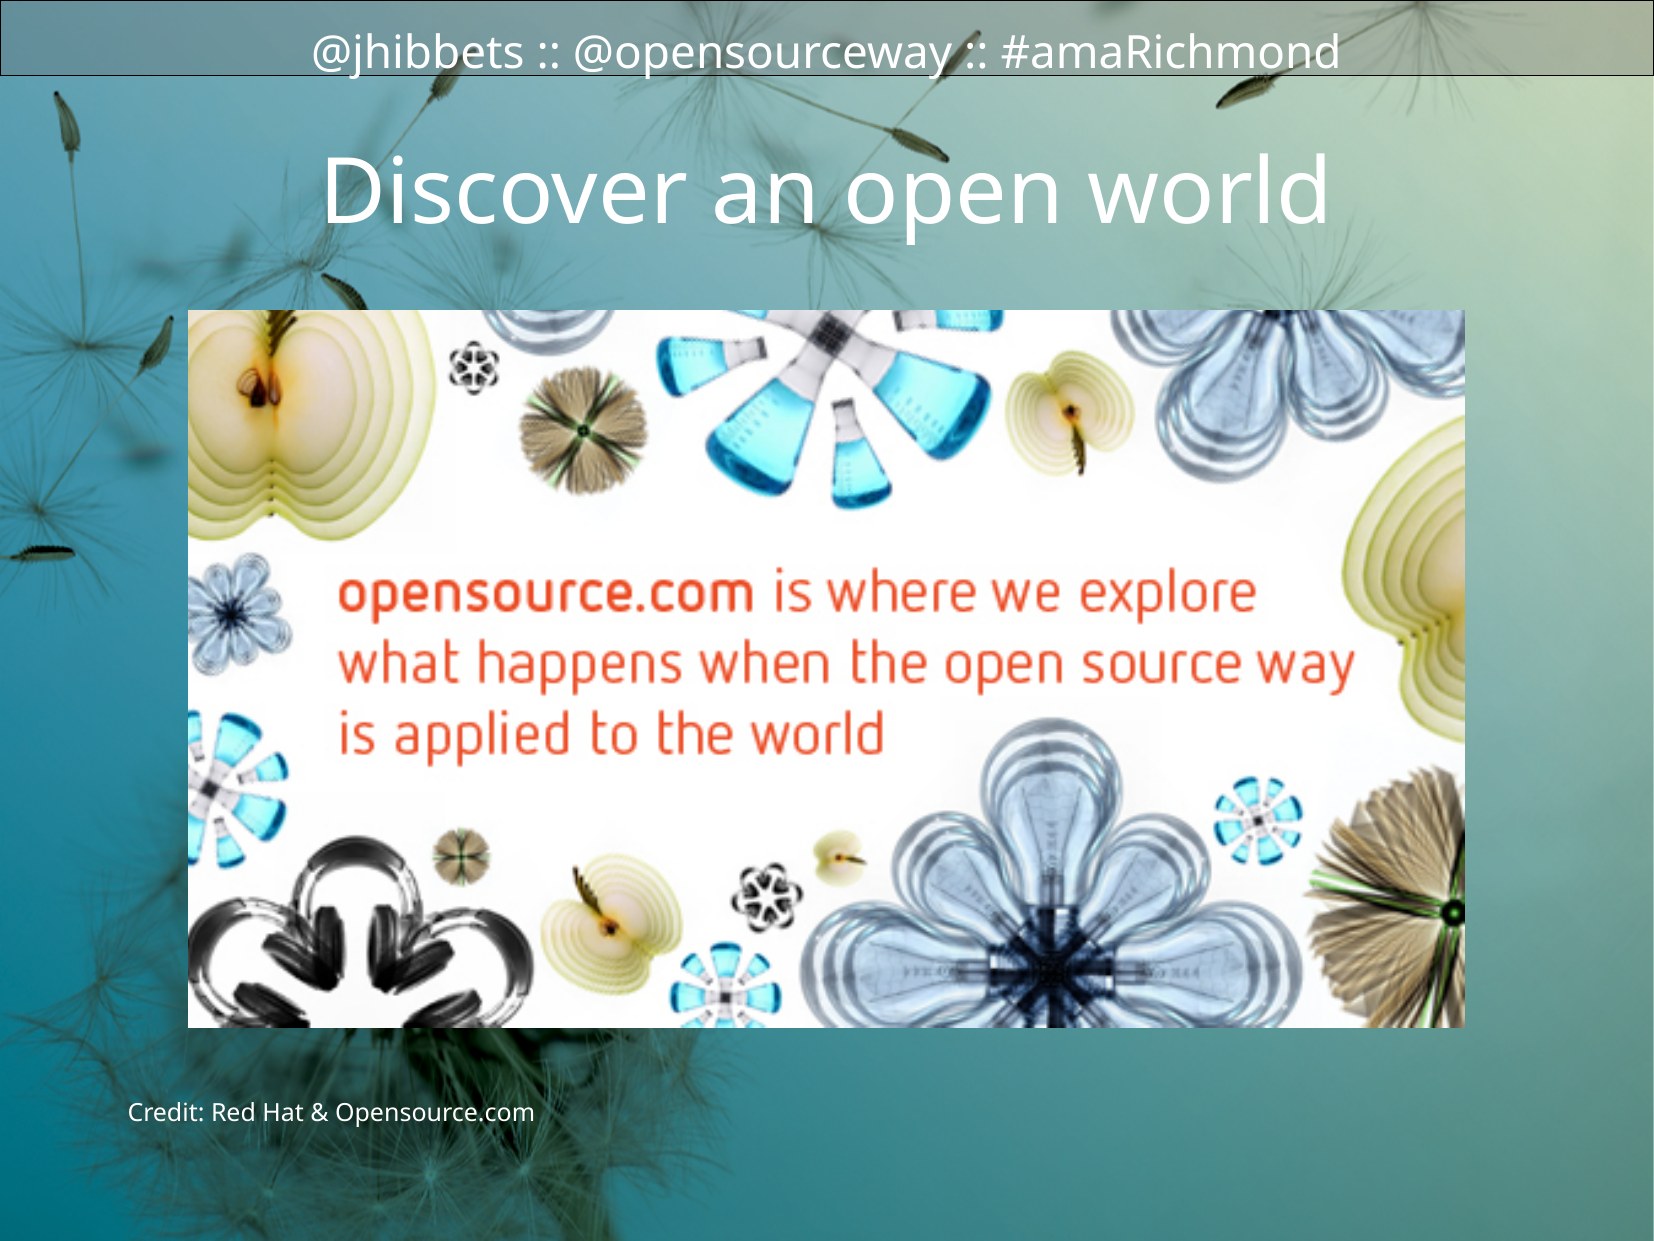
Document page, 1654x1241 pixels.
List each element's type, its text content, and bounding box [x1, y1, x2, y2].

title Discover an open world [82, 84, 1571, 292]
picture [0, 76, 1654, 1241]
text_box Credit: Red Hat & Opensource.com [112, 1087, 560, 1128]
